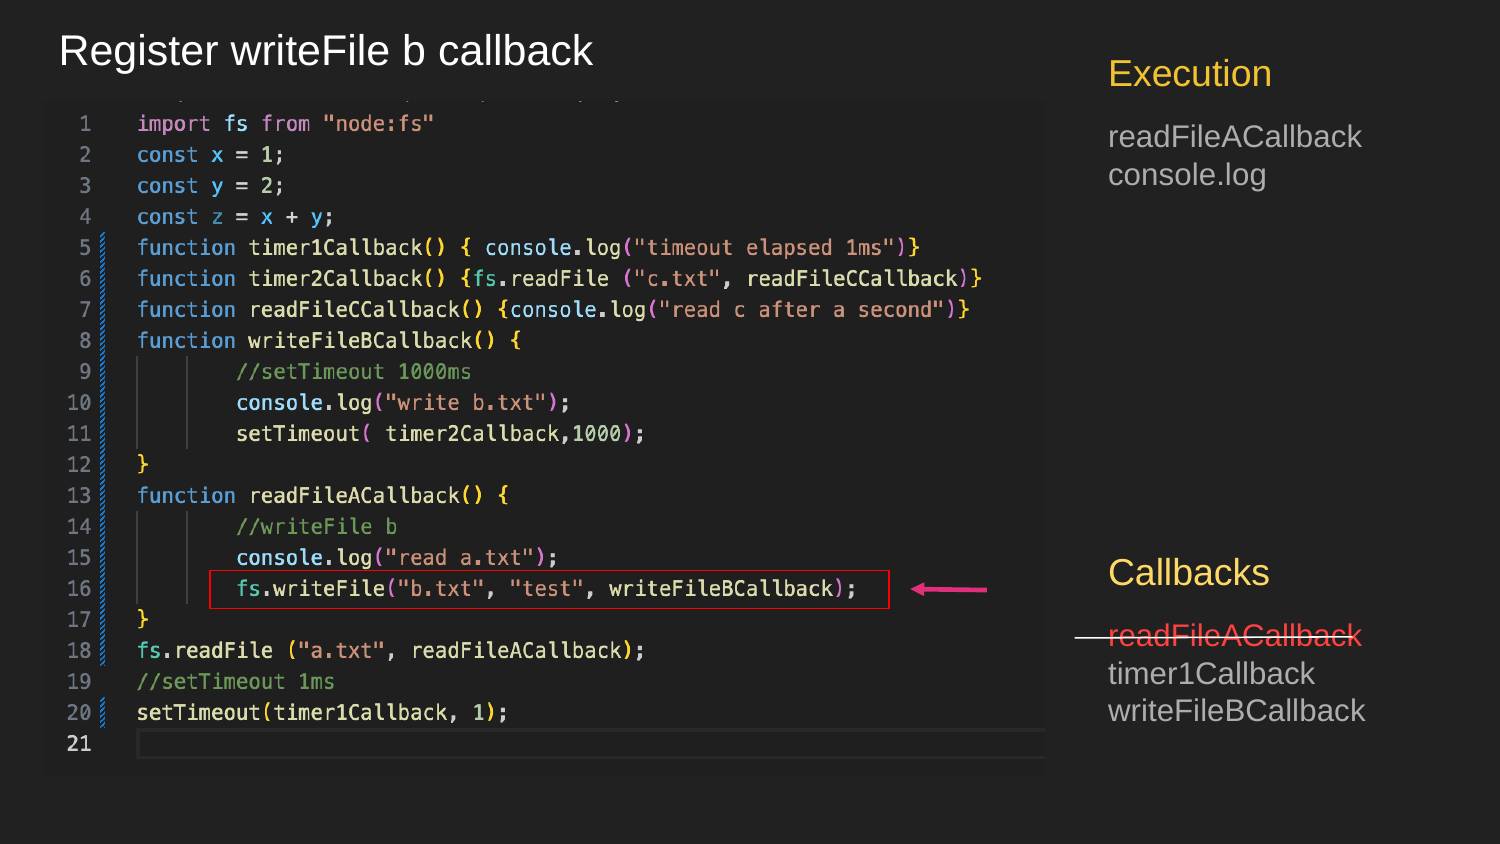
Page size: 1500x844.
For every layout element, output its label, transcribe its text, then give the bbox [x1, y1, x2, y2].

text_box readFileACallback console.log [1093, 101, 1425, 308]
text_box Callbacks [1093, 532, 1349, 600]
title Register writeFile b callback [43, 7, 644, 102]
text_box Execution [1093, 33, 1349, 102]
text_box readFileACallback timer1Callback writeFileBCallback [1093, 600, 1425, 807]
picture [43, 101, 1045, 776]
